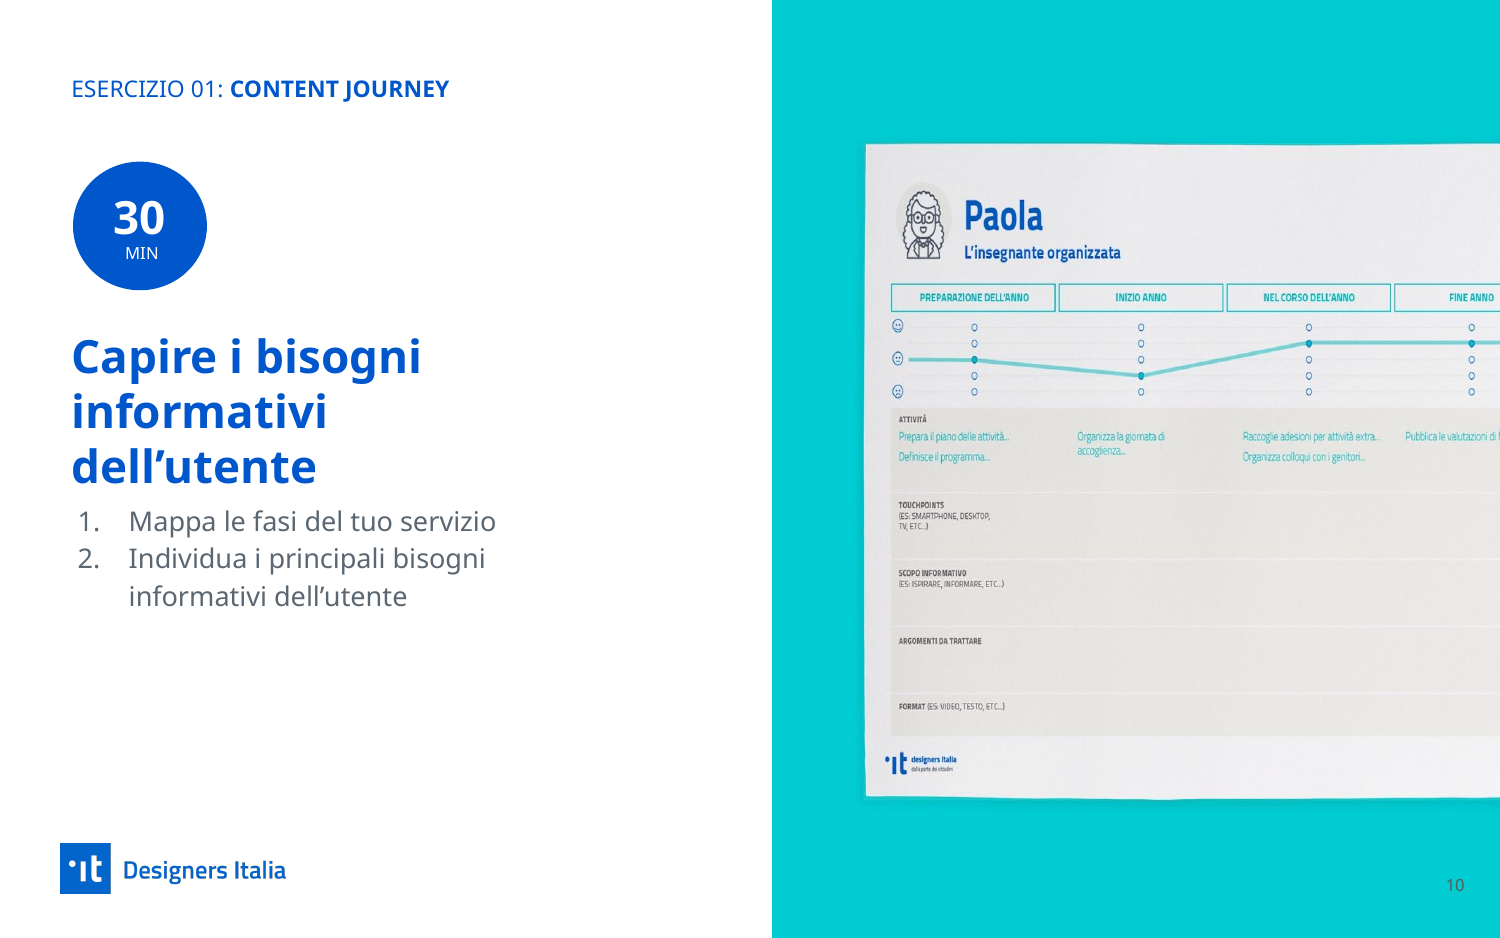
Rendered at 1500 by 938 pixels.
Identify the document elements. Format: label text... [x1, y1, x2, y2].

text_box 30 [148, 206, 157, 227]
text_box [72, 161, 207, 291]
slide_number <number> [1389, 849, 1480, 922]
text_box Capire i bisogni informativi dell’utente [56, 312, 598, 451]
picture [60, 843, 299, 894]
text_box Mappa le fasi del tuo servizio Individua i principali bisogni informativi dell’utente [38, 456, 629, 663]
picture [772, 0, 1500, 938]
text_box 30 [94, 178, 185, 227]
text_box ESERCIZIO 01: CONTENT JOURNEY [56, 60, 549, 149]
text_box MIN [106, 227, 178, 272]
